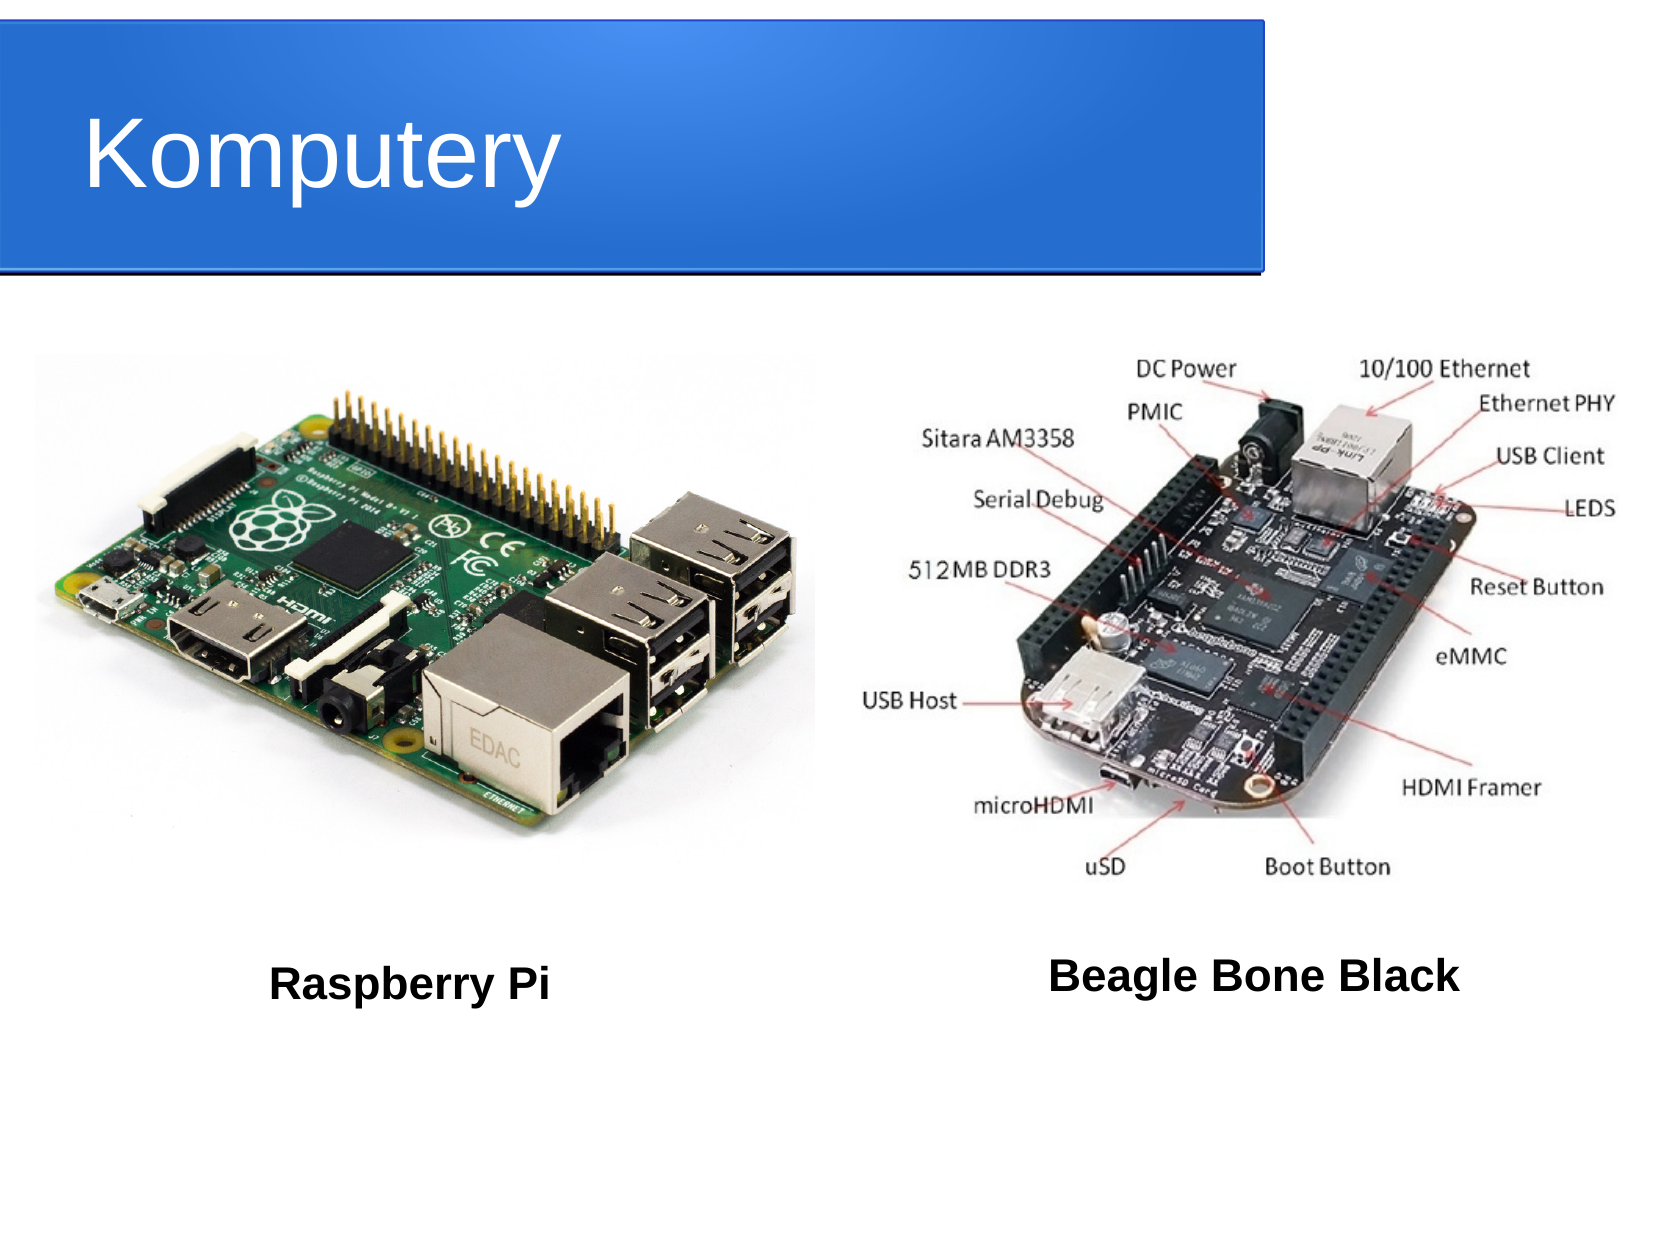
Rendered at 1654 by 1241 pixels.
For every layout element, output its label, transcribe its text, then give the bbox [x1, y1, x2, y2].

text_box Beagle Bone Black [1027, 936, 1489, 1016]
picture [861, 332, 1619, 886]
text_box Raspberry Pi [248, 944, 579, 1024]
title Komputery [82, 49, 1250, 257]
picture [35, 354, 815, 866]
